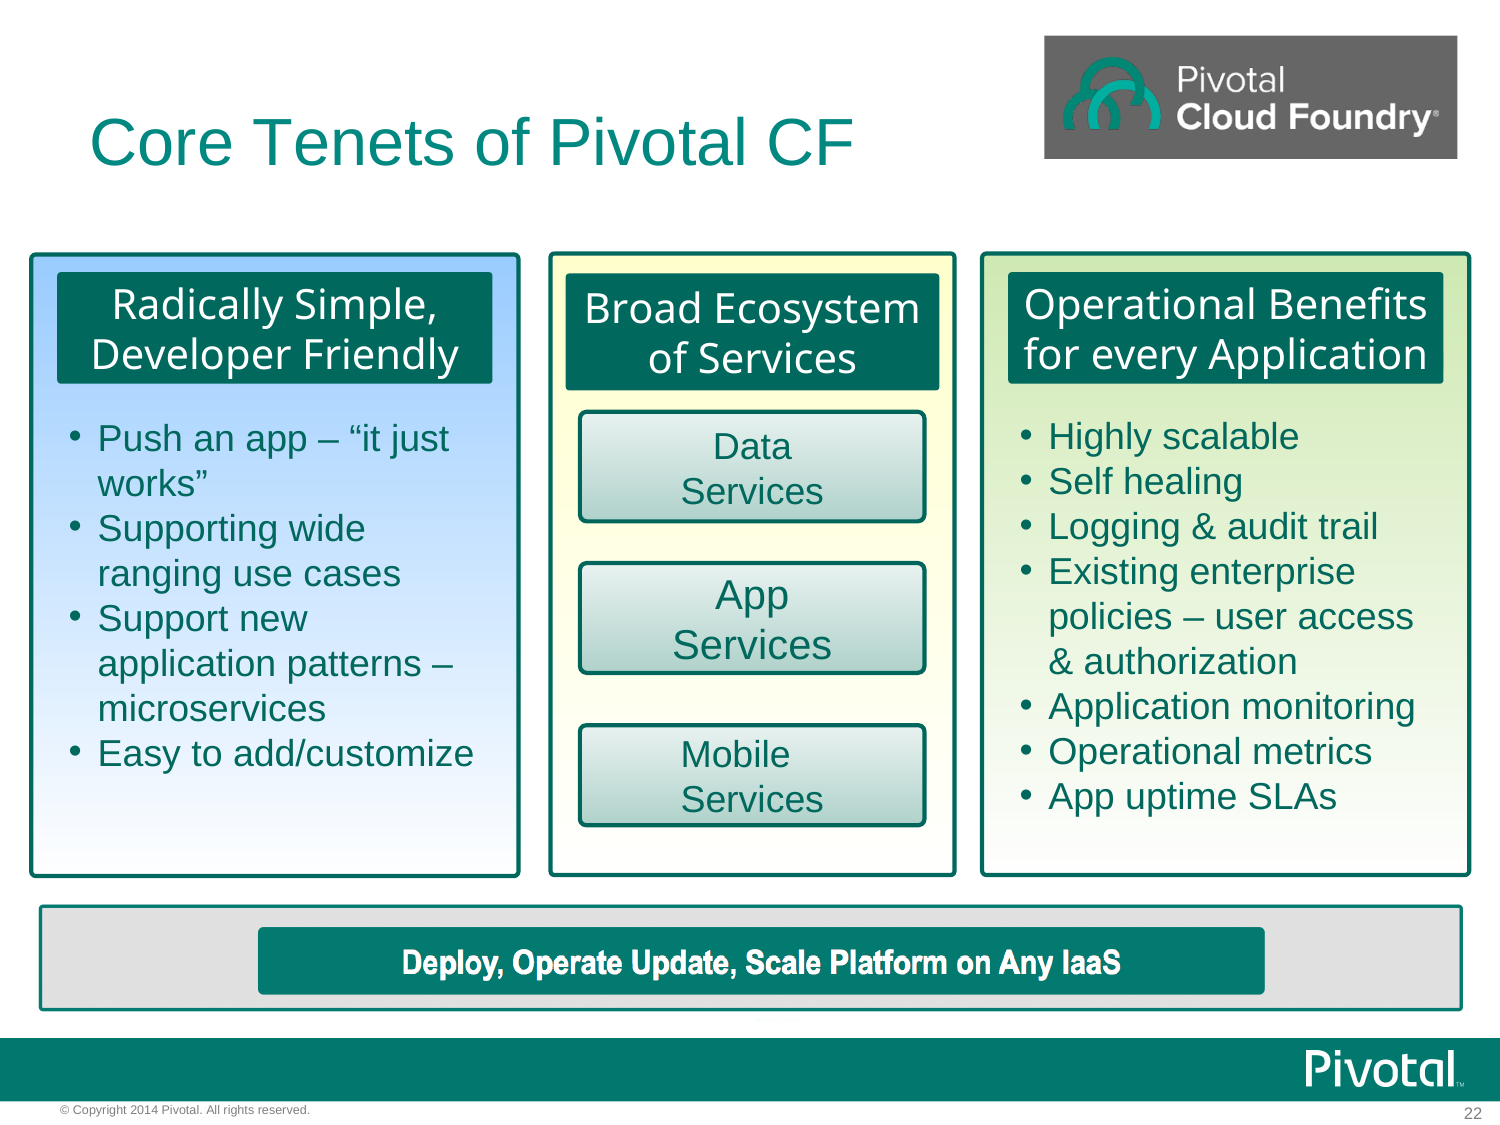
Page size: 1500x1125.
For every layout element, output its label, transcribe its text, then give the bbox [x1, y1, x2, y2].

text_box App Services [584, 547, 921, 688]
text_box Push an app – “it just works” Supporting wide ranging use cases Support new application patterns – microservices Easy to add/customize [48, 393, 502, 794]
text_box Mobile Services [584, 710, 921, 841]
text_box Radically Simple, Developer Friendly [57, 272, 493, 384]
text_box [550, 253, 955, 876]
text_box [31, 254, 519, 877]
text_box Highly scalable Self healing Logging & audit trail Existing enterprise policies – user access & authorization Application monitoring Operational metrics App uptime SLAs [999, 392, 1453, 838]
text_box Data Services [584, 401, 921, 532]
text_box [1044, 35, 1458, 159]
picture [22, 894, 1478, 1021]
text_box [981, 253, 1470, 876]
picture [1063, 57, 1439, 137]
text_box Operational Benefits for every Application [1008, 272, 1444, 384]
text_box Broad Ecosystem of Services [565, 273, 940, 391]
title Core Tenets of Pivotal CF [75, 91, 1426, 187]
picture [1306, 1050, 1464, 1087]
